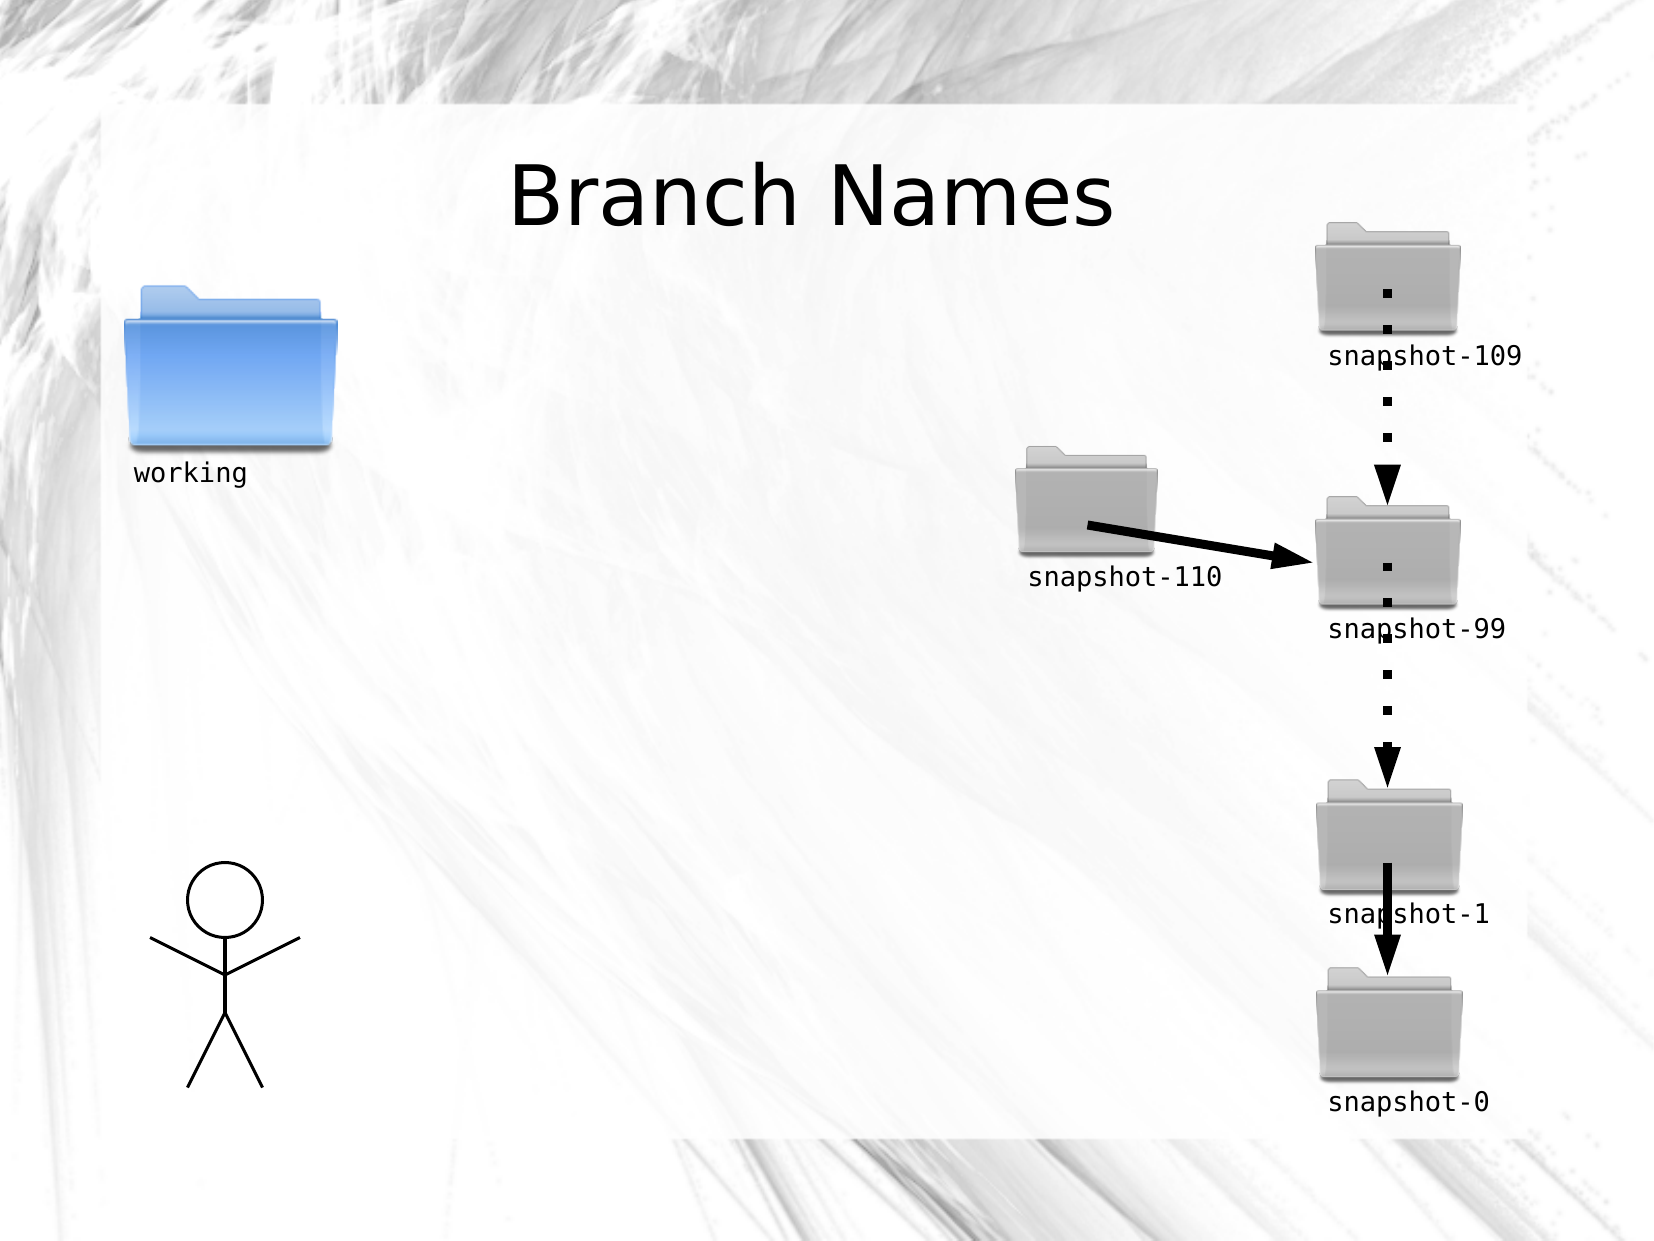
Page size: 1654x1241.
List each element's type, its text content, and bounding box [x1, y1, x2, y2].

text_box snapshot-110 [1012, 553, 1238, 601]
text_box snapshot-99 [1312, 606, 1521, 653]
title Branch Names [118, 112, 1506, 281]
text_box snapshot-109 [1312, 332, 1538, 379]
text_box snapshot-1 [1312, 891, 1383, 938]
text_box working [119, 450, 263, 497]
picture [0, 0, 1654, 1241]
text_box snapshot-0 [1312, 1078, 1505, 1126]
text_box snapshot-1 [1392, 891, 1505, 938]
